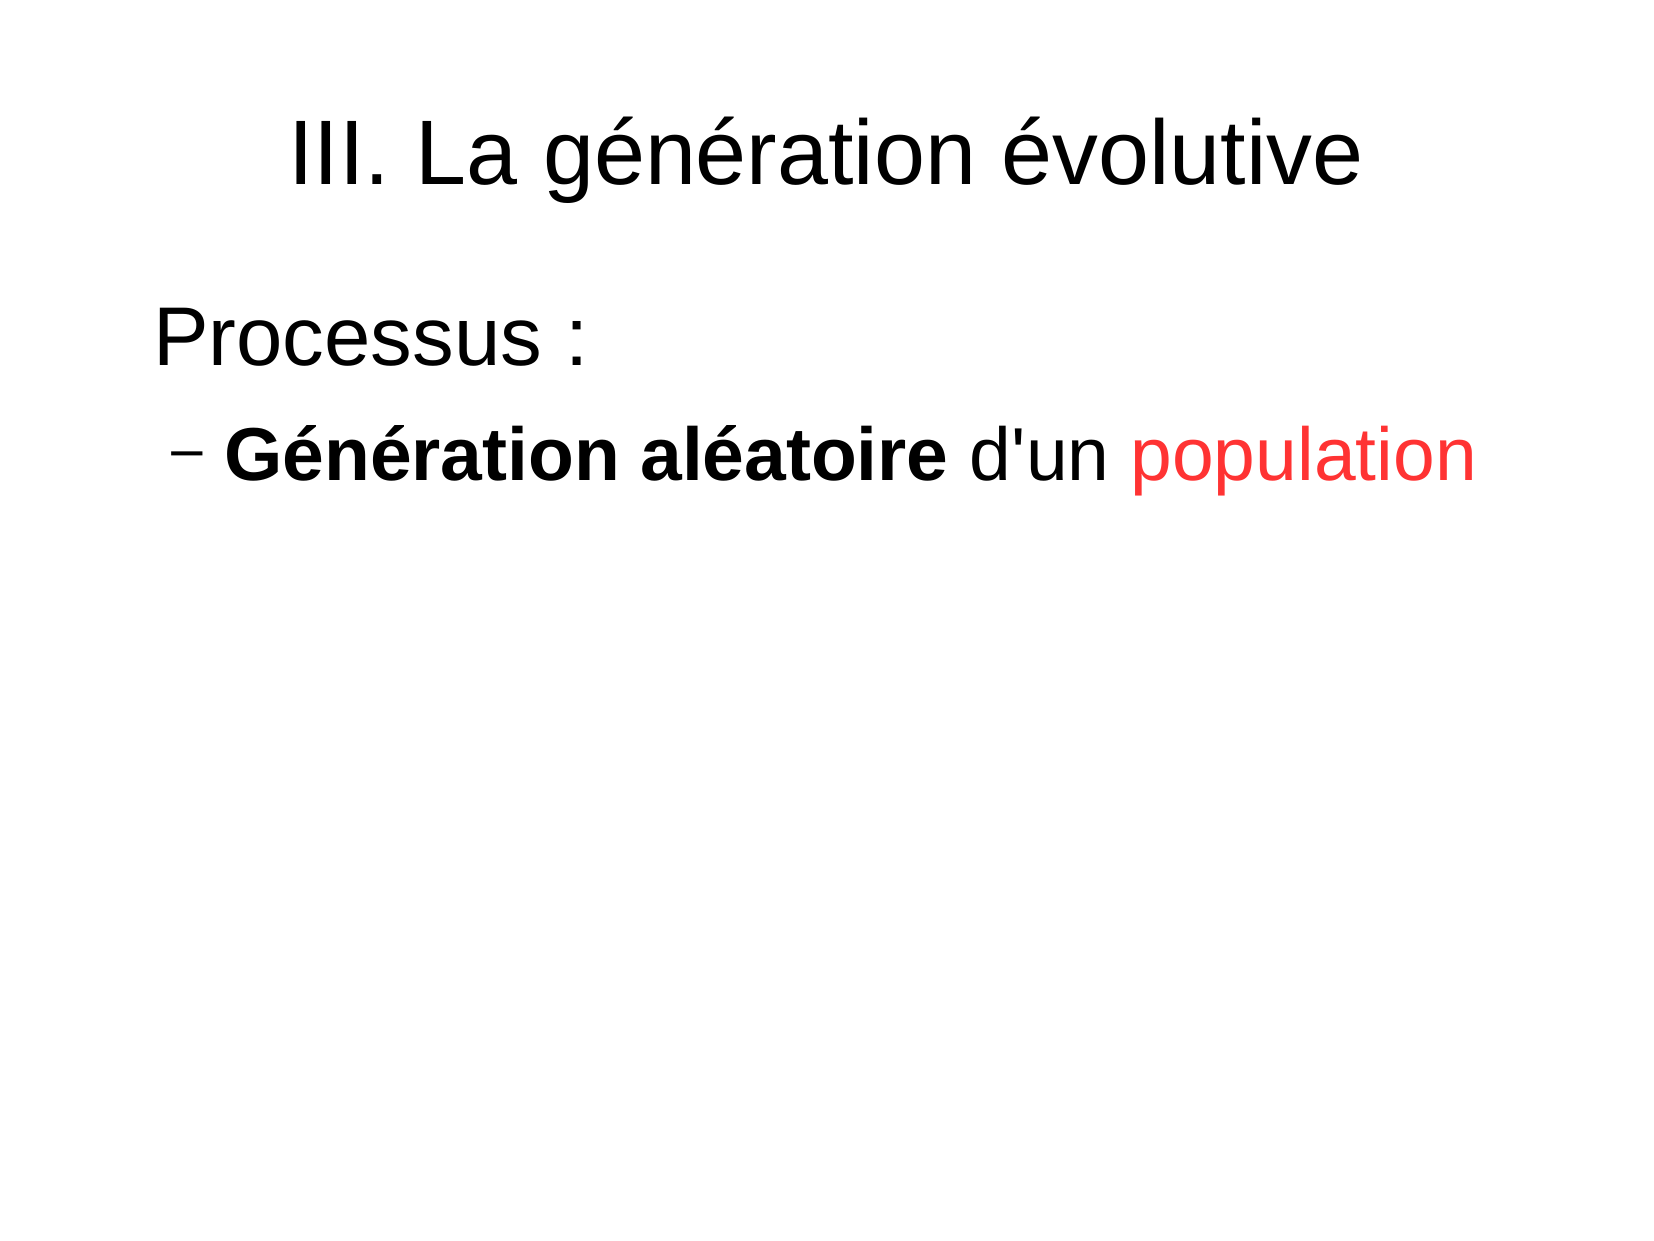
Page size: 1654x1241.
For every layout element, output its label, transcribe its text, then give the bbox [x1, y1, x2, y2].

title III. La génération évolutive [82, 49, 1571, 257]
list Processus : Génération aléatoire d'un population [82, 290, 1571, 1010]
